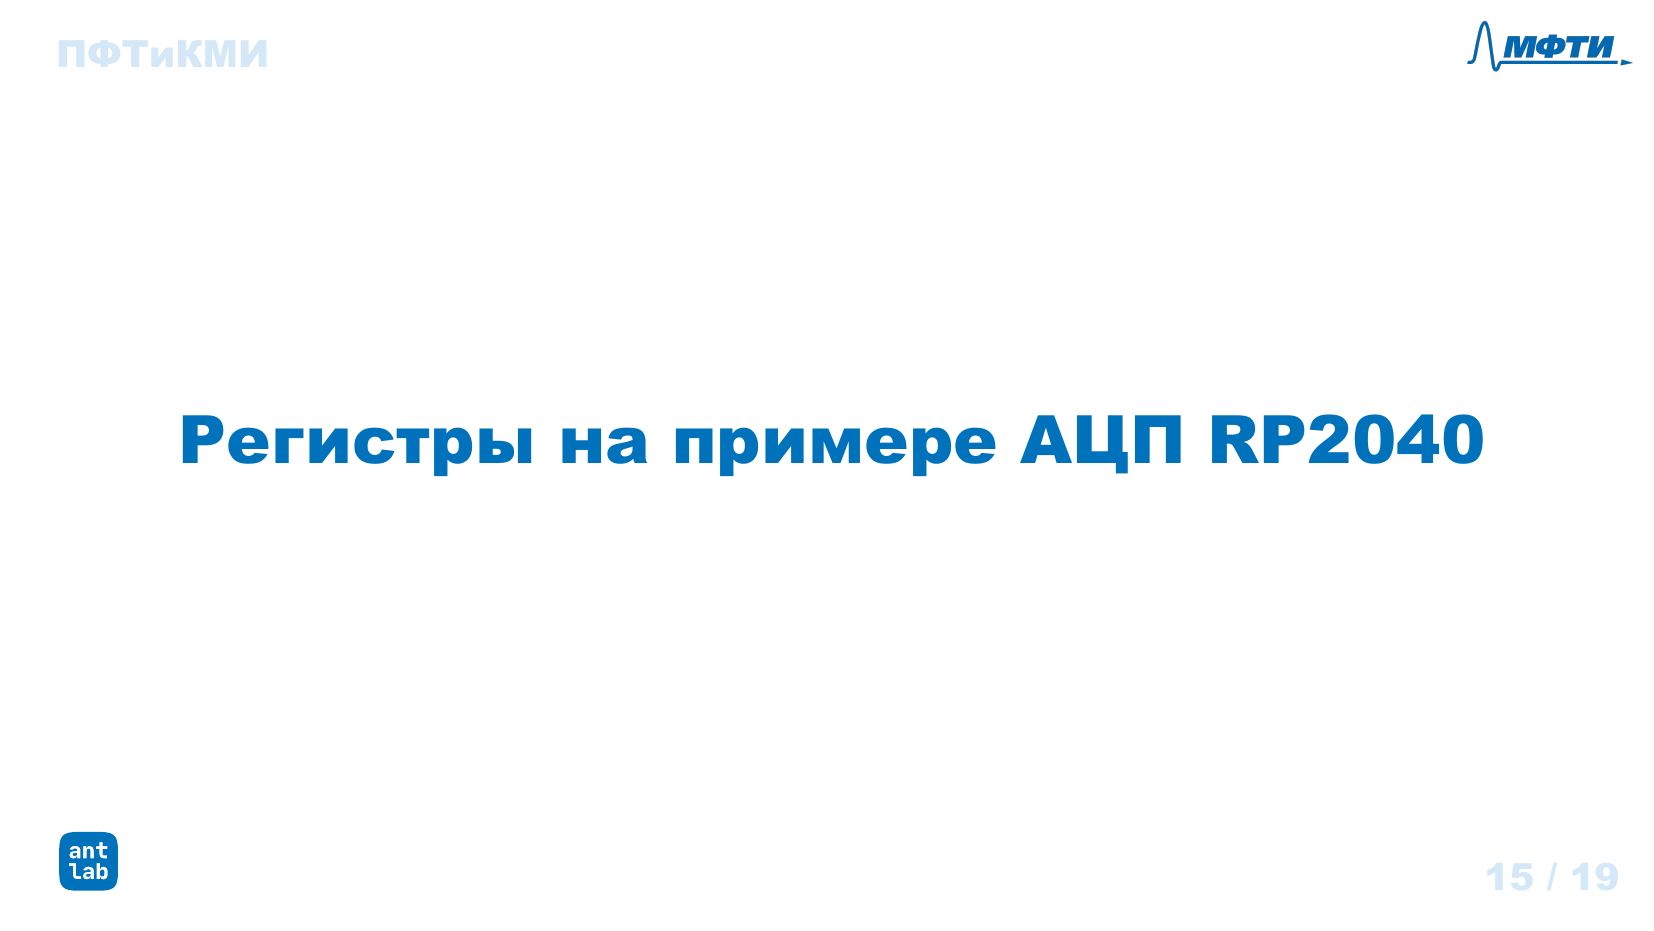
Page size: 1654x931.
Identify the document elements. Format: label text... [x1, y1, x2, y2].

picture [1446, 0, 1654, 93]
title Регистры на примере АЦП RP2040 [88, 342, 1577, 532]
